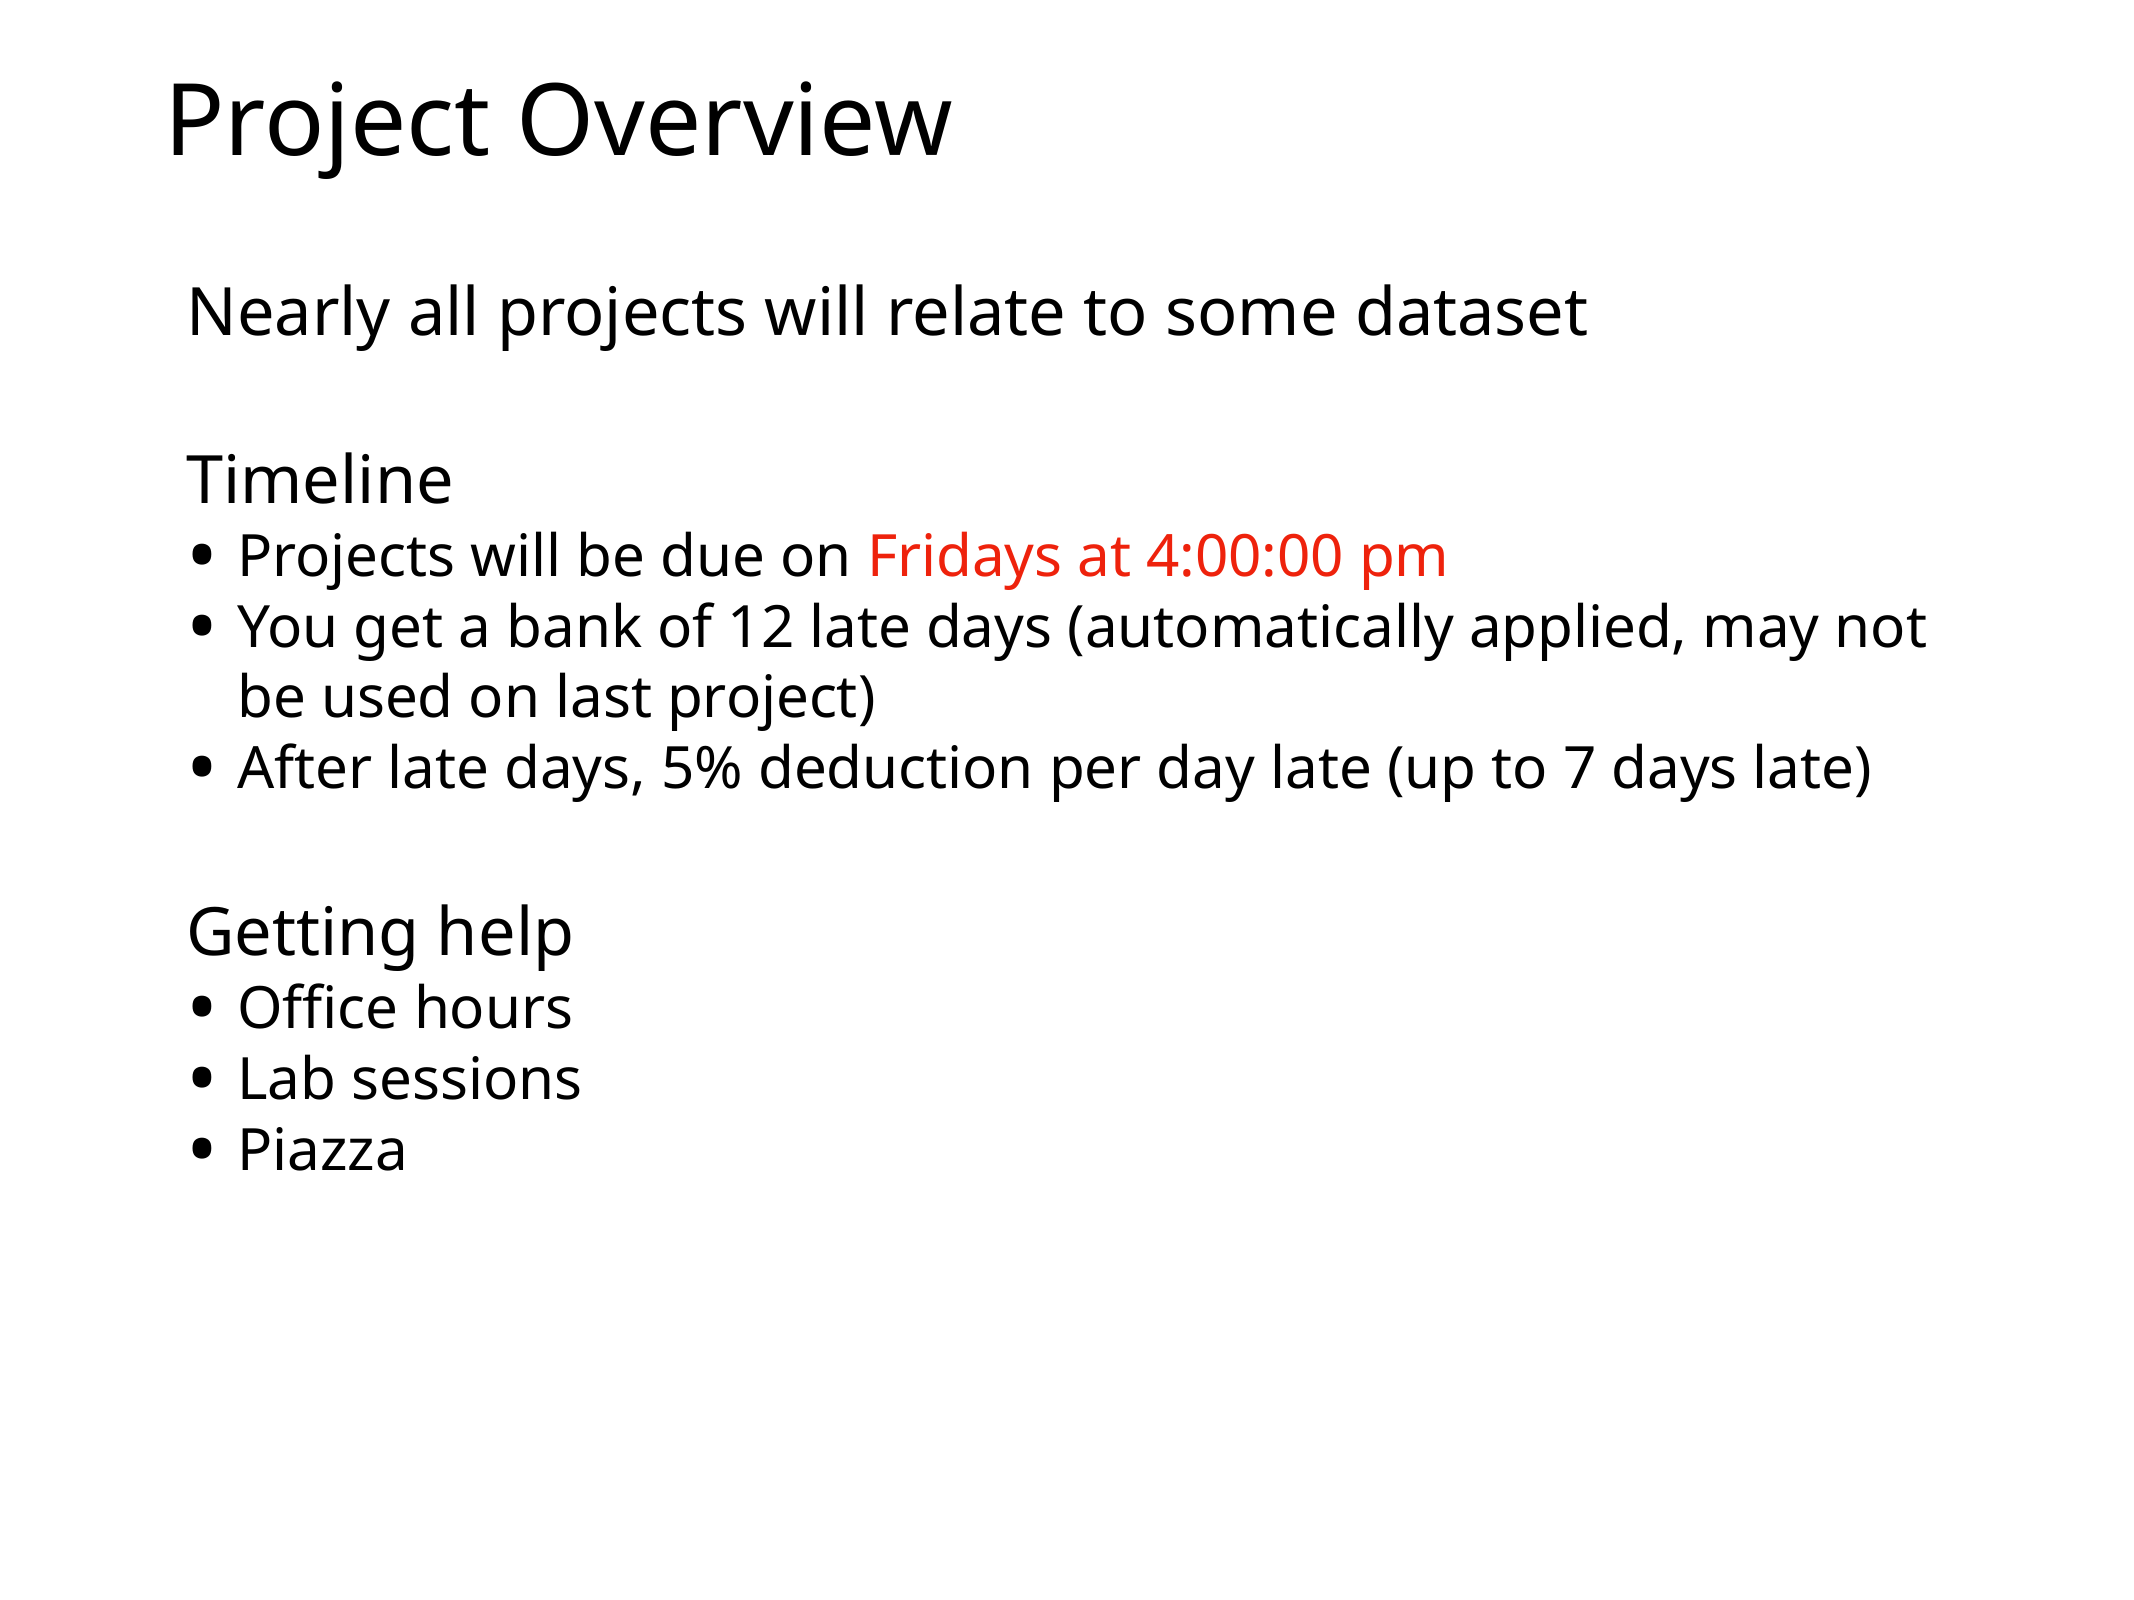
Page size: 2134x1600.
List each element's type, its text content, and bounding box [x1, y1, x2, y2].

text_box Nearly all projects will relate to some dataset Timeline Projects will be due on Fridays at 4:00:00 pm You get a bank of 12 late days (automatically applied, may not be used on last project) After late days, 5% deduction per day late (up to 7 days late) Getting help Office hours Lab sessions Piazza [156, 260, 1977, 1457]
text_box Project Overview [156, 41, 1977, 190]
